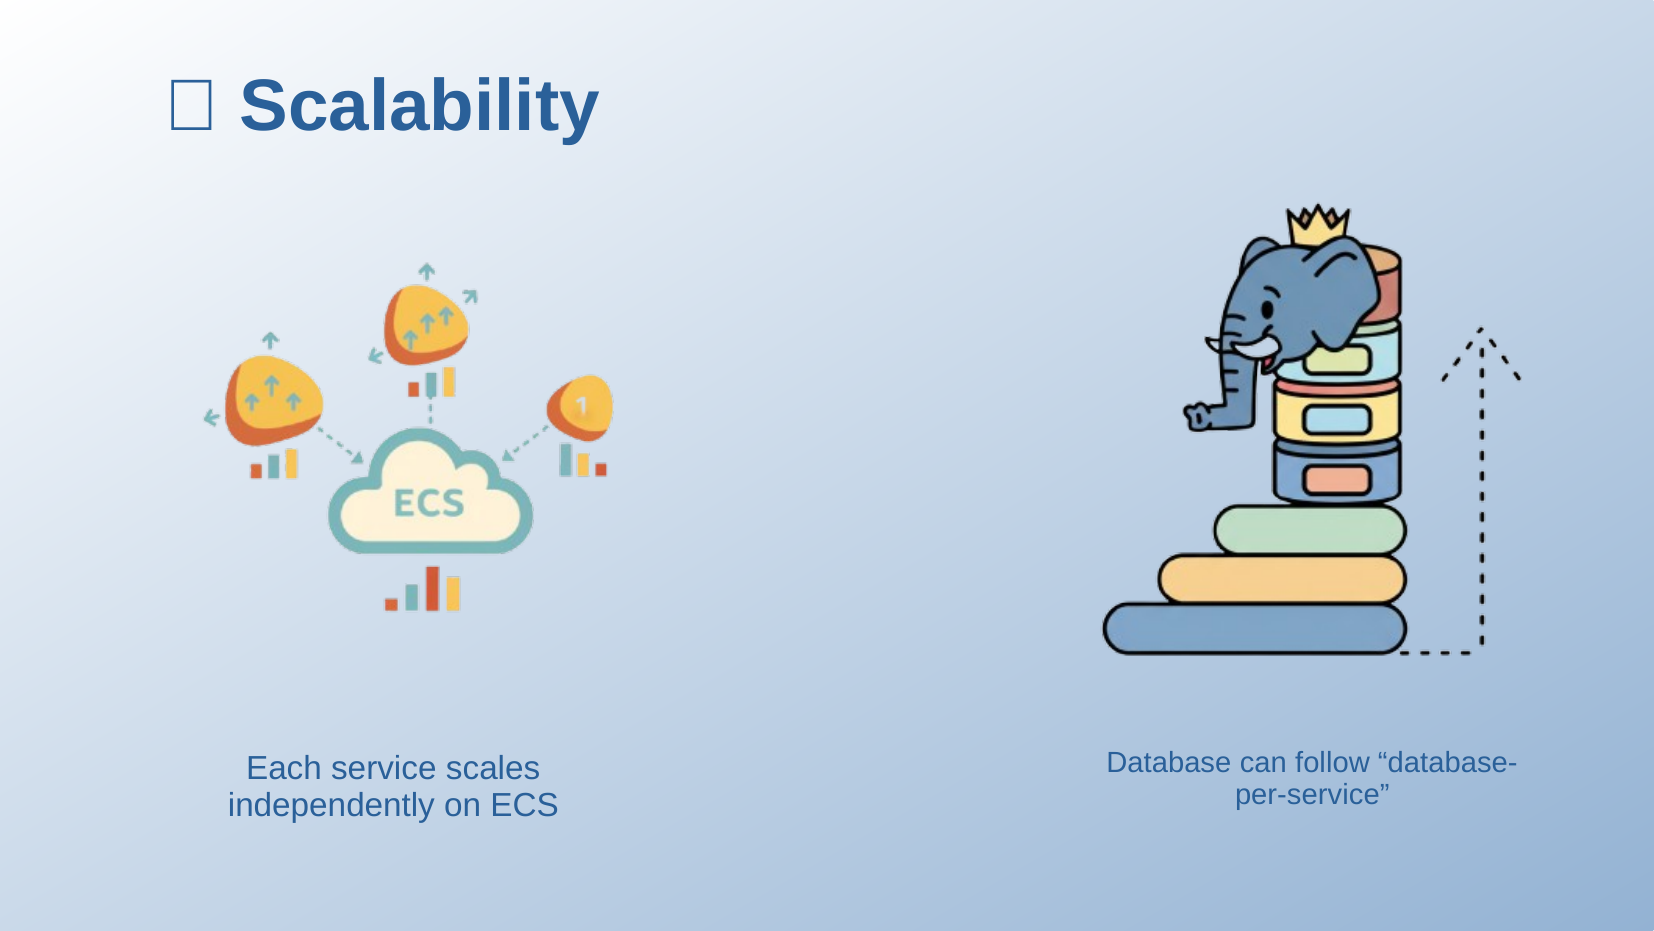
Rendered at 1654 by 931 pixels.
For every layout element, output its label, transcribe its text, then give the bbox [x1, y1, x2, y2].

text_box 🧩 Scalability [149, 57, 937, 188]
text_box Database can follow “database-per-service” [1087, 738, 1538, 885]
picture [74, 112, 788, 825]
text_box Each service scales independently on ECS [149, 741, 638, 834]
picture [937, 57, 1654, 839]
